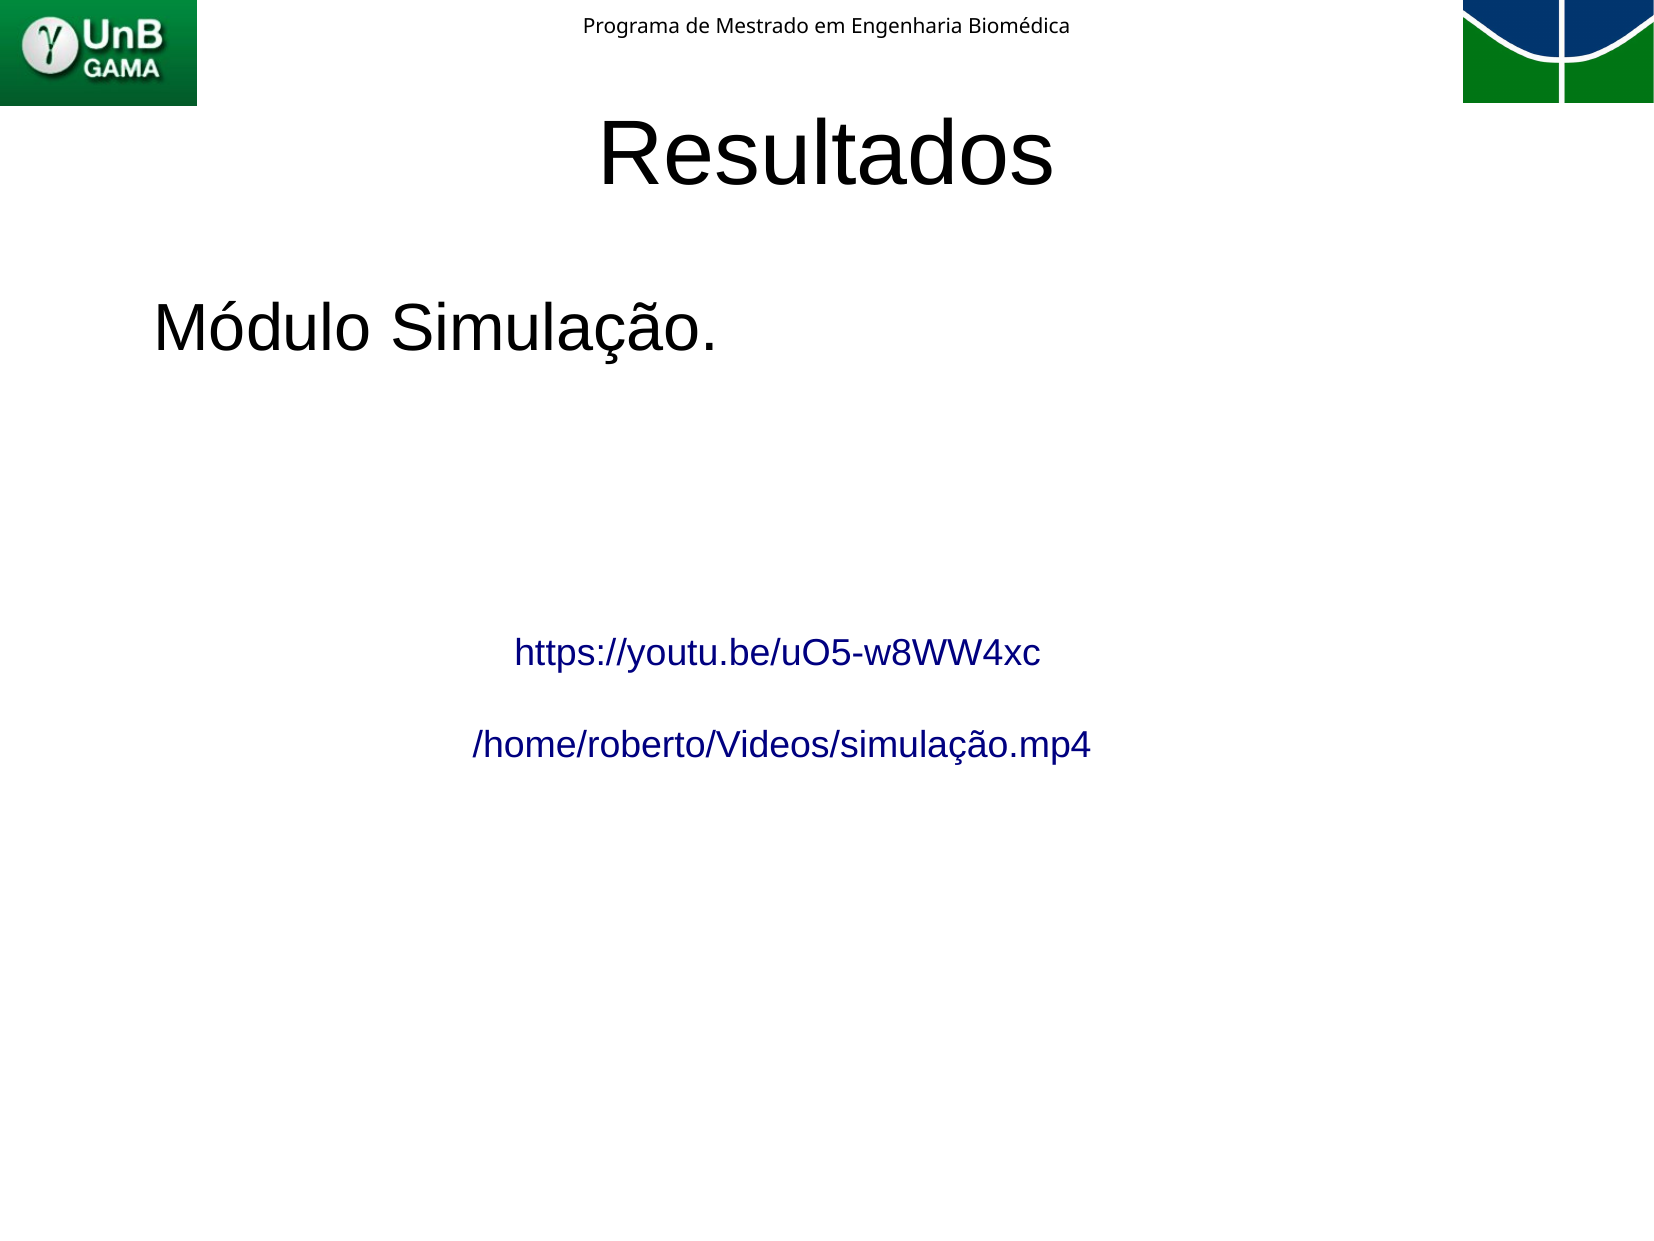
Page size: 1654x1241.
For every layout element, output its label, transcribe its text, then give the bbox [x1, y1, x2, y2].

text_box /home/roberto/Videos/simulação.mp4 [458, 716, 1214, 787]
text_box https://youtu.be/uO5-w8WW4xc [499, 623, 1158, 695]
picture [1463, 0, 1654, 103]
list Módulo Simulação. [82, 290, 1571, 1010]
title Resultados [82, 49, 1571, 257]
picture [0, 0, 197, 106]
